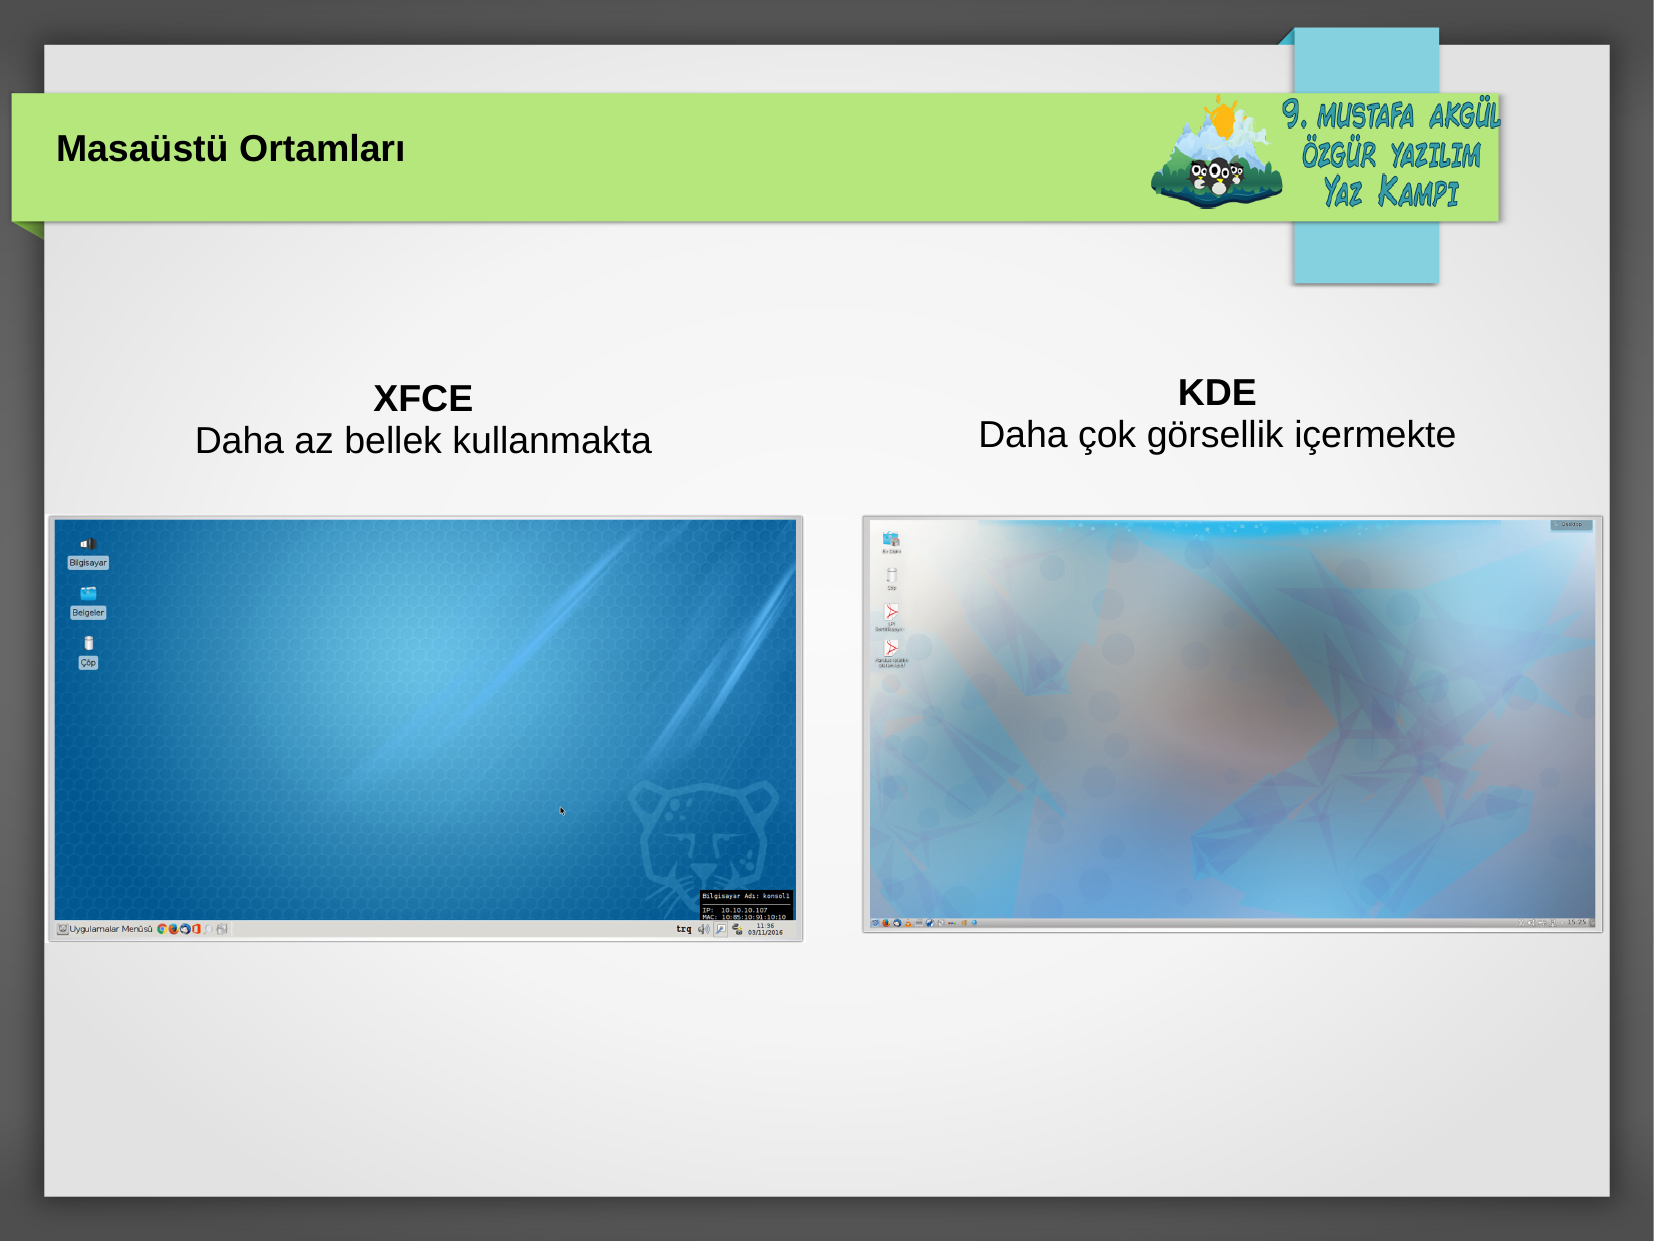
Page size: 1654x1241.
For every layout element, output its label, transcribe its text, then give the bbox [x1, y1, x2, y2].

text_box XFCE Daha az bellek kullanmakta [180, 369, 667, 502]
picture [0, 0, 1654, 1241]
text_box Masaüstü Ortamları [41, 120, 1134, 220]
text_box KDE Daha çok görsellik içermekte [963, 363, 1472, 496]
